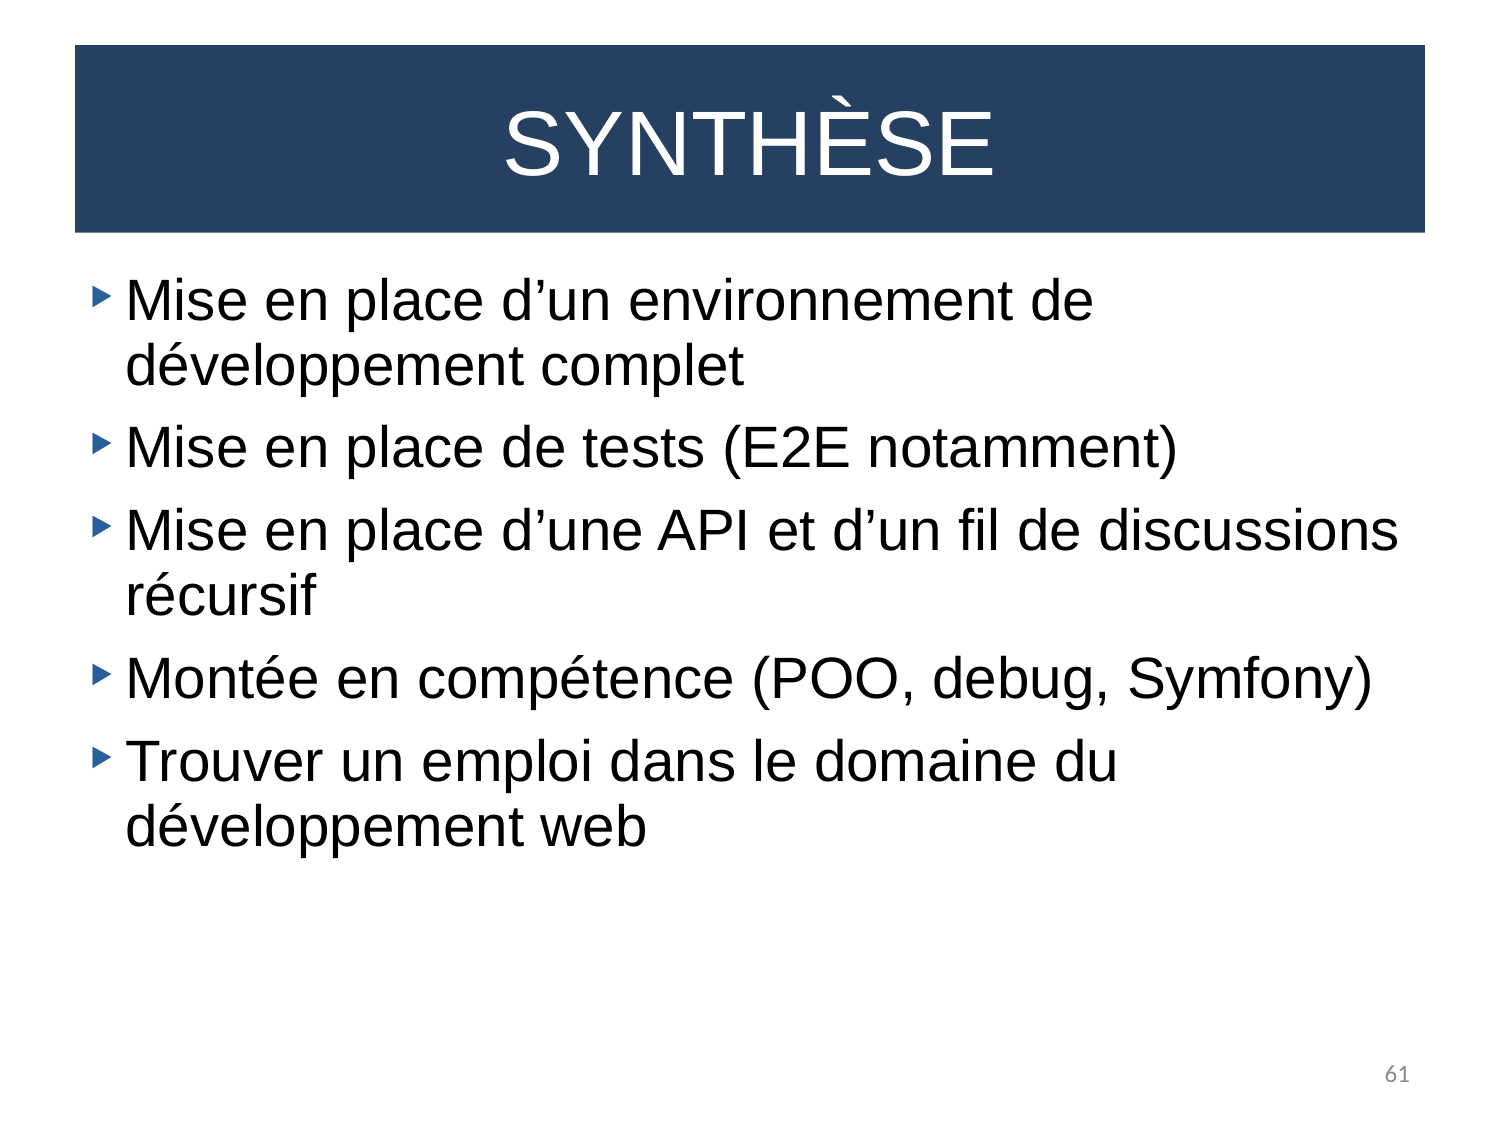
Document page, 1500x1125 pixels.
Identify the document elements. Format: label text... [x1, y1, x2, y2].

text_box Mise en place d’un environnement de développement complet Mise en place de tests (E2E notamment) Mise en place d’une API et d’un fil de discussions récursif Montée en compétence (POO, debug, Symfony) Trouver un emploi dans le domaine du développement web [75, 177, 1430, 1032]
title SYNTHÈSE [75, 45, 1425, 177]
